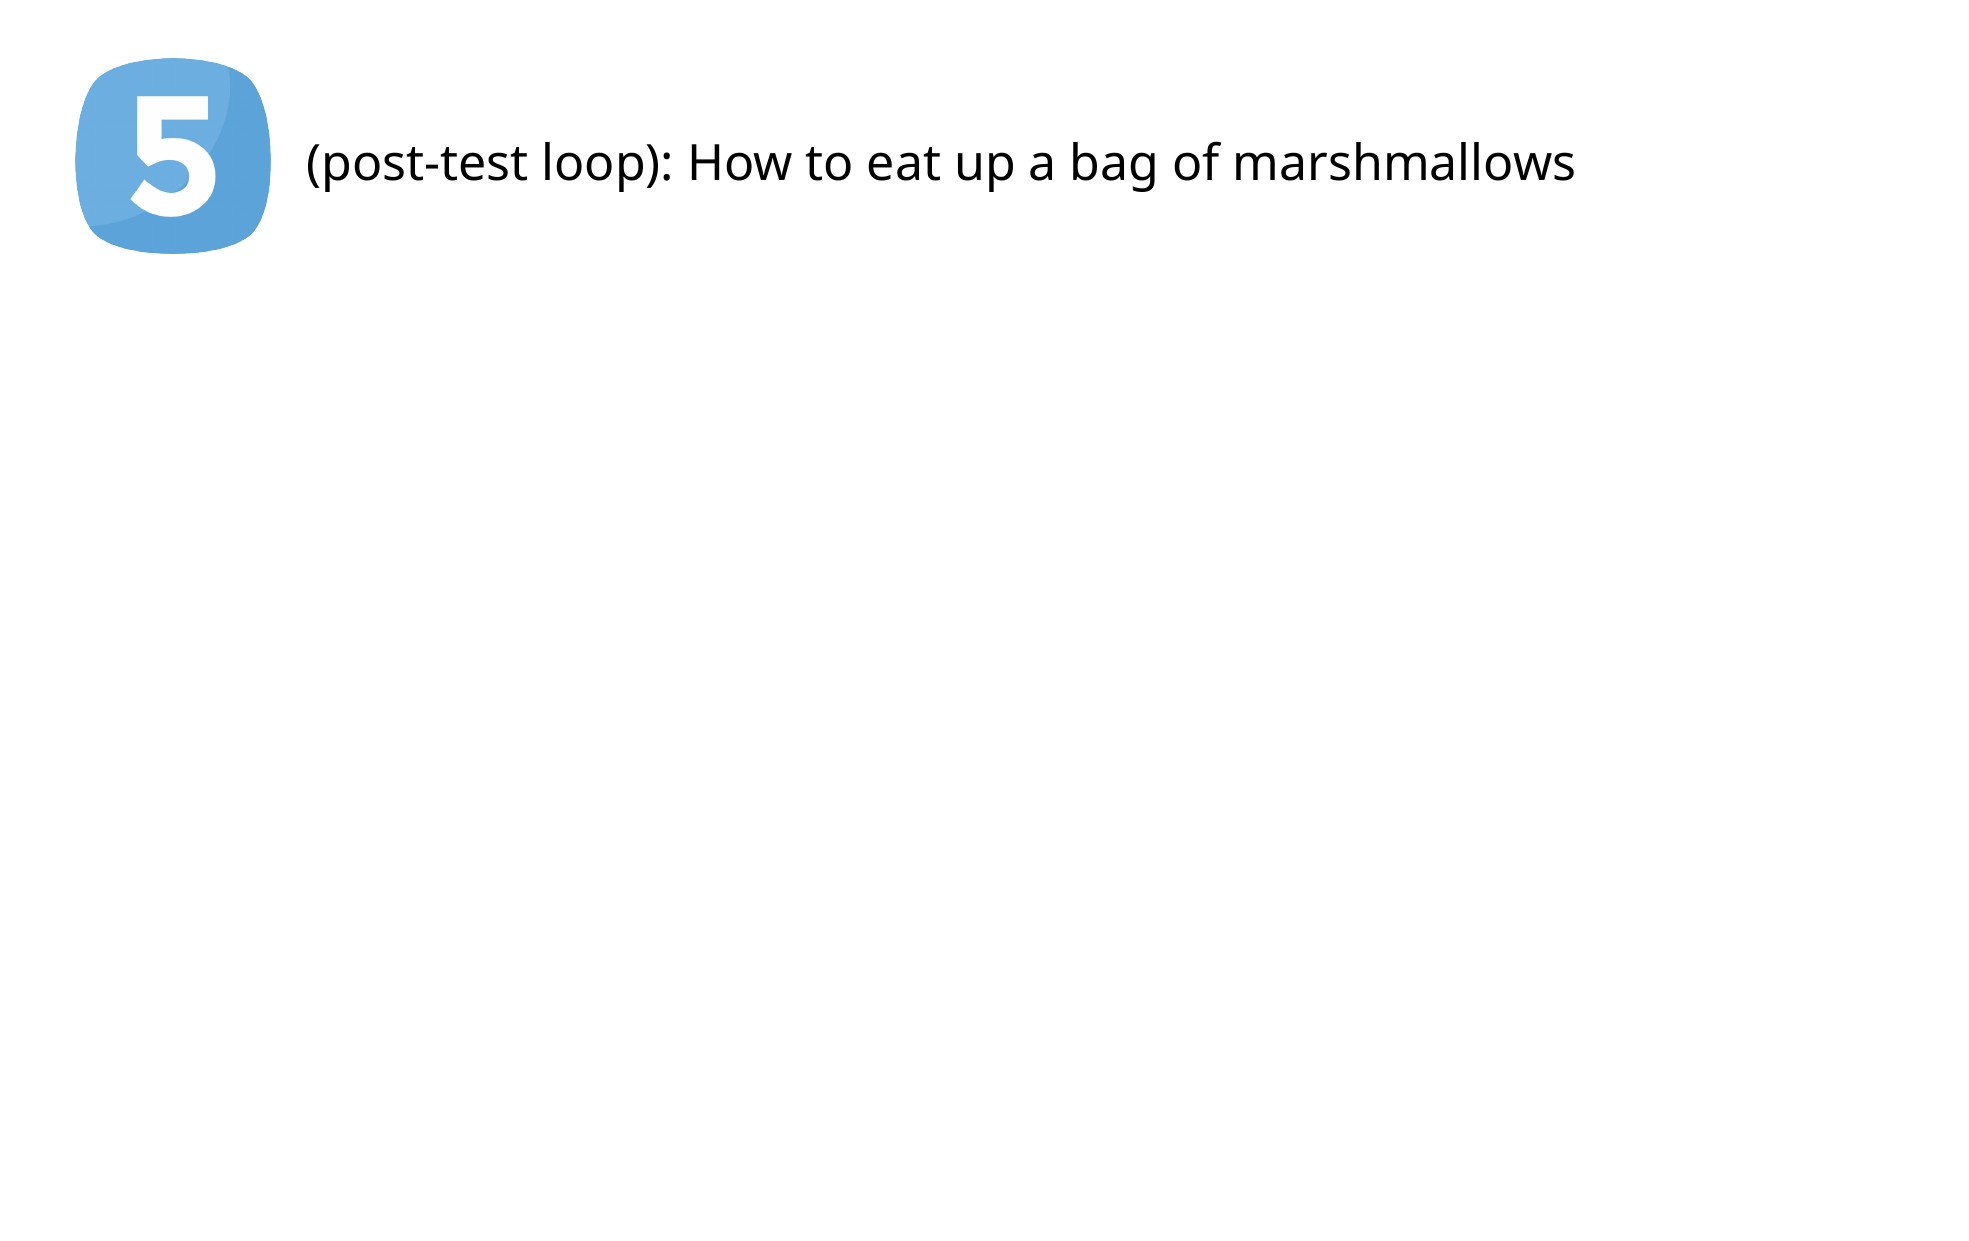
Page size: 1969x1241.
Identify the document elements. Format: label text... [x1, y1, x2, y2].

picture [75, 58, 271, 254]
text_box (post-test loop): How to eat up a bag of marshmallows [300, 96, 1921, 226]
